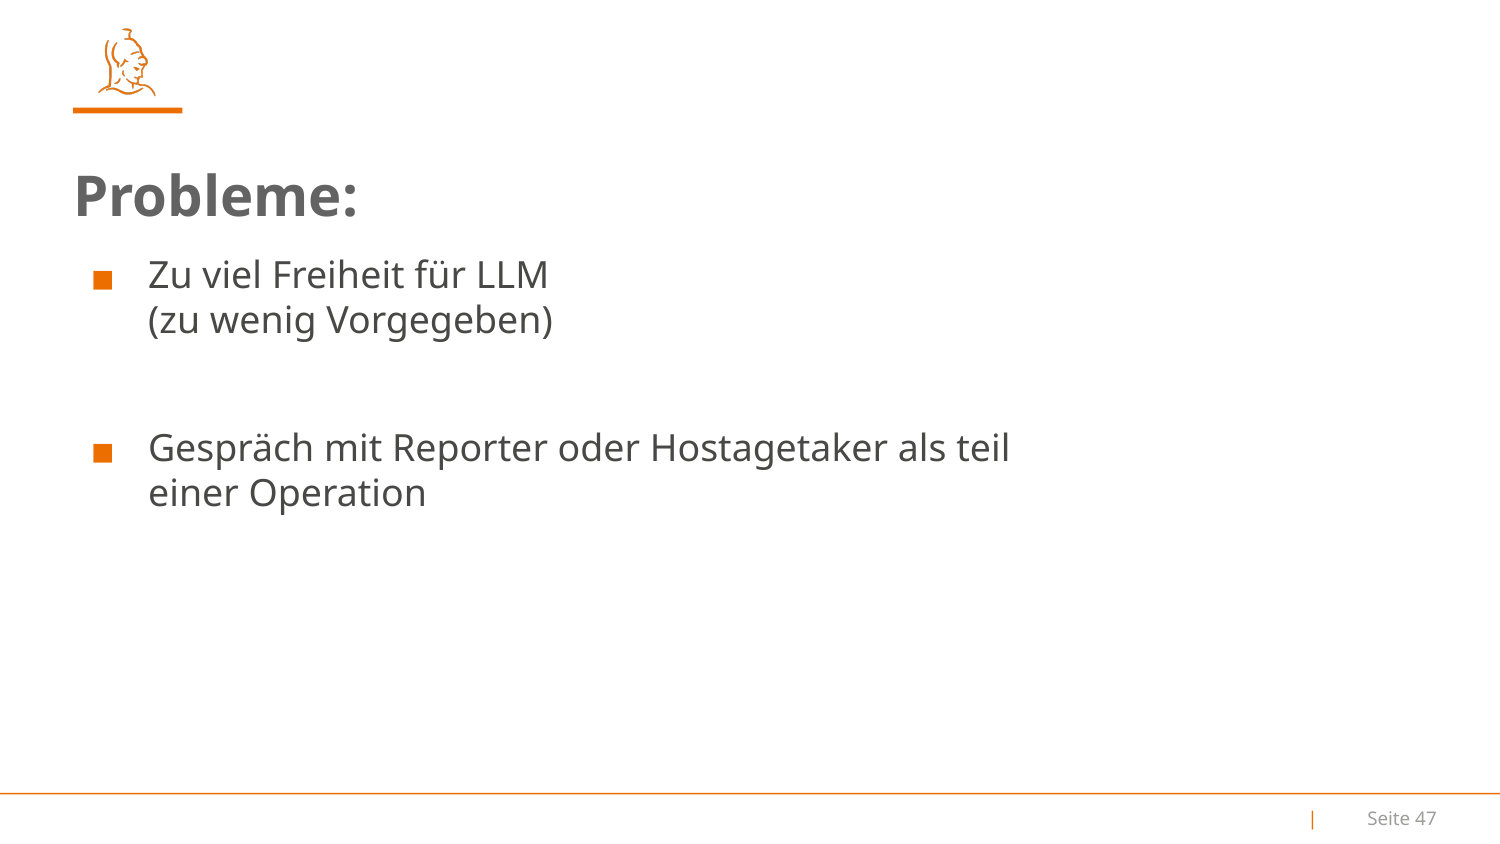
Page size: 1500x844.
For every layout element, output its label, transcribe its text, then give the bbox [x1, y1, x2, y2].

list Zu viel Freiheit für LLM (zu wenig Vorgegeben) Gespräch mit Reporter oder Hostagetaker als teil einer Operation [62, 245, 1036, 775]
picture [95, 26, 158, 98]
list Probleme: [62, 155, 1230, 237]
